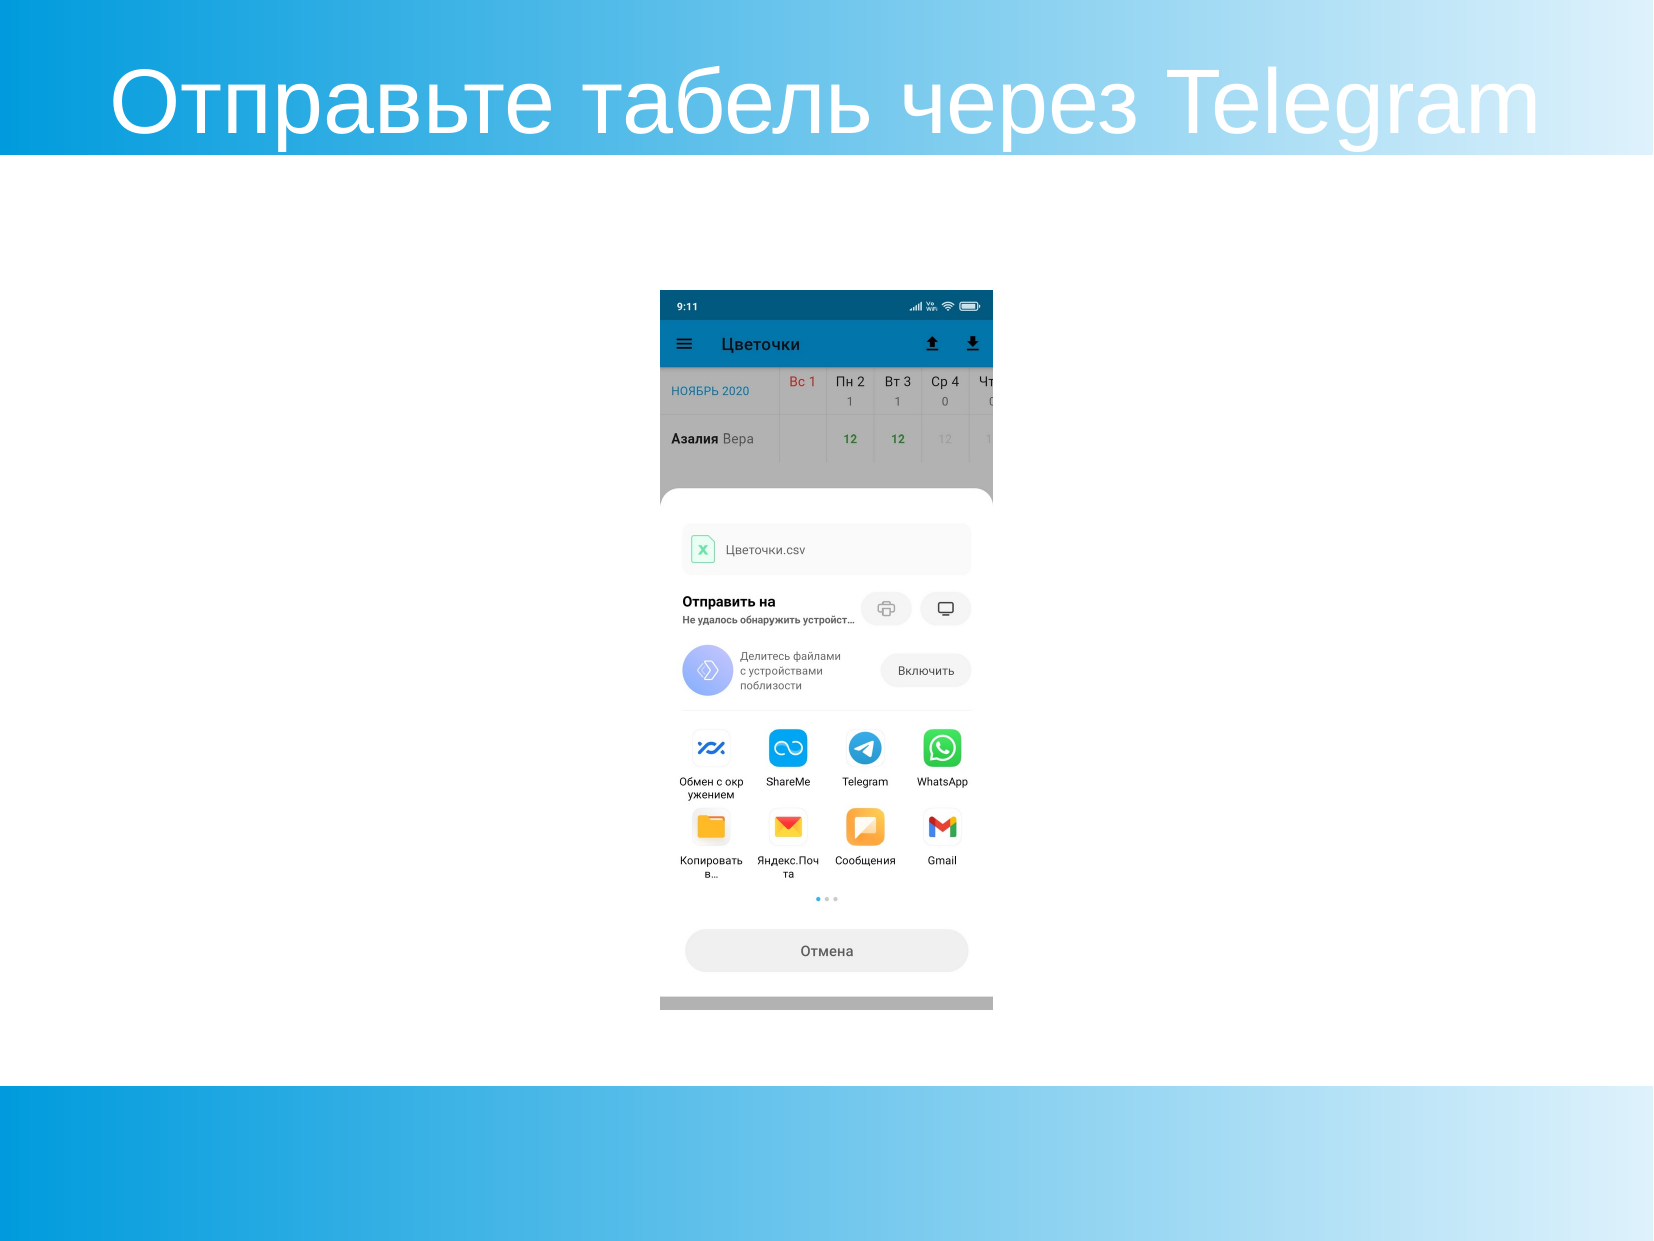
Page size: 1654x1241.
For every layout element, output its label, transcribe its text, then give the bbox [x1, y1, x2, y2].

picture [660, 367, 993, 1010]
picture [968, 336, 977, 345]
picture [911, 304, 921, 310]
picture [943, 302, 953, 310]
picture [927, 303, 937, 310]
title Отправьте табель через Telegram [82, 49, 1571, 155]
picture [928, 337, 937, 350]
picture [792, 342, 799, 350]
picture [724, 339, 732, 350]
picture [960, 302, 980, 310]
